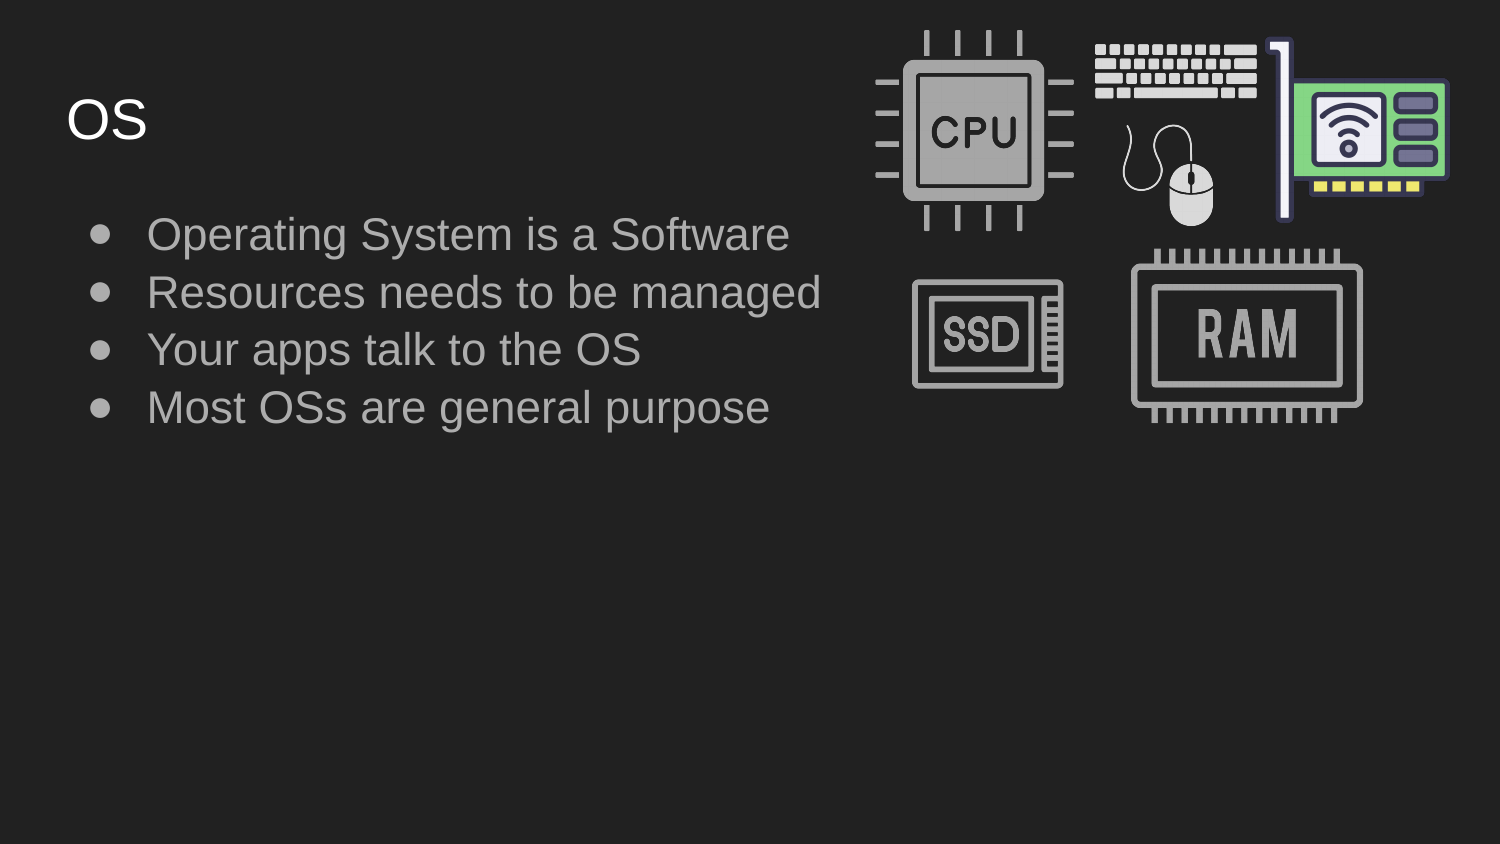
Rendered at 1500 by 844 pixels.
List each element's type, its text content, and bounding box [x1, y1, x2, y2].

picture [866, 21, 1486, 448]
title OS [51, 72, 866, 167]
list Operating System is a Software Resources needs to be managed Your apps talk to the OS Most OSs are general purpose [56, 186, 1455, 493]
